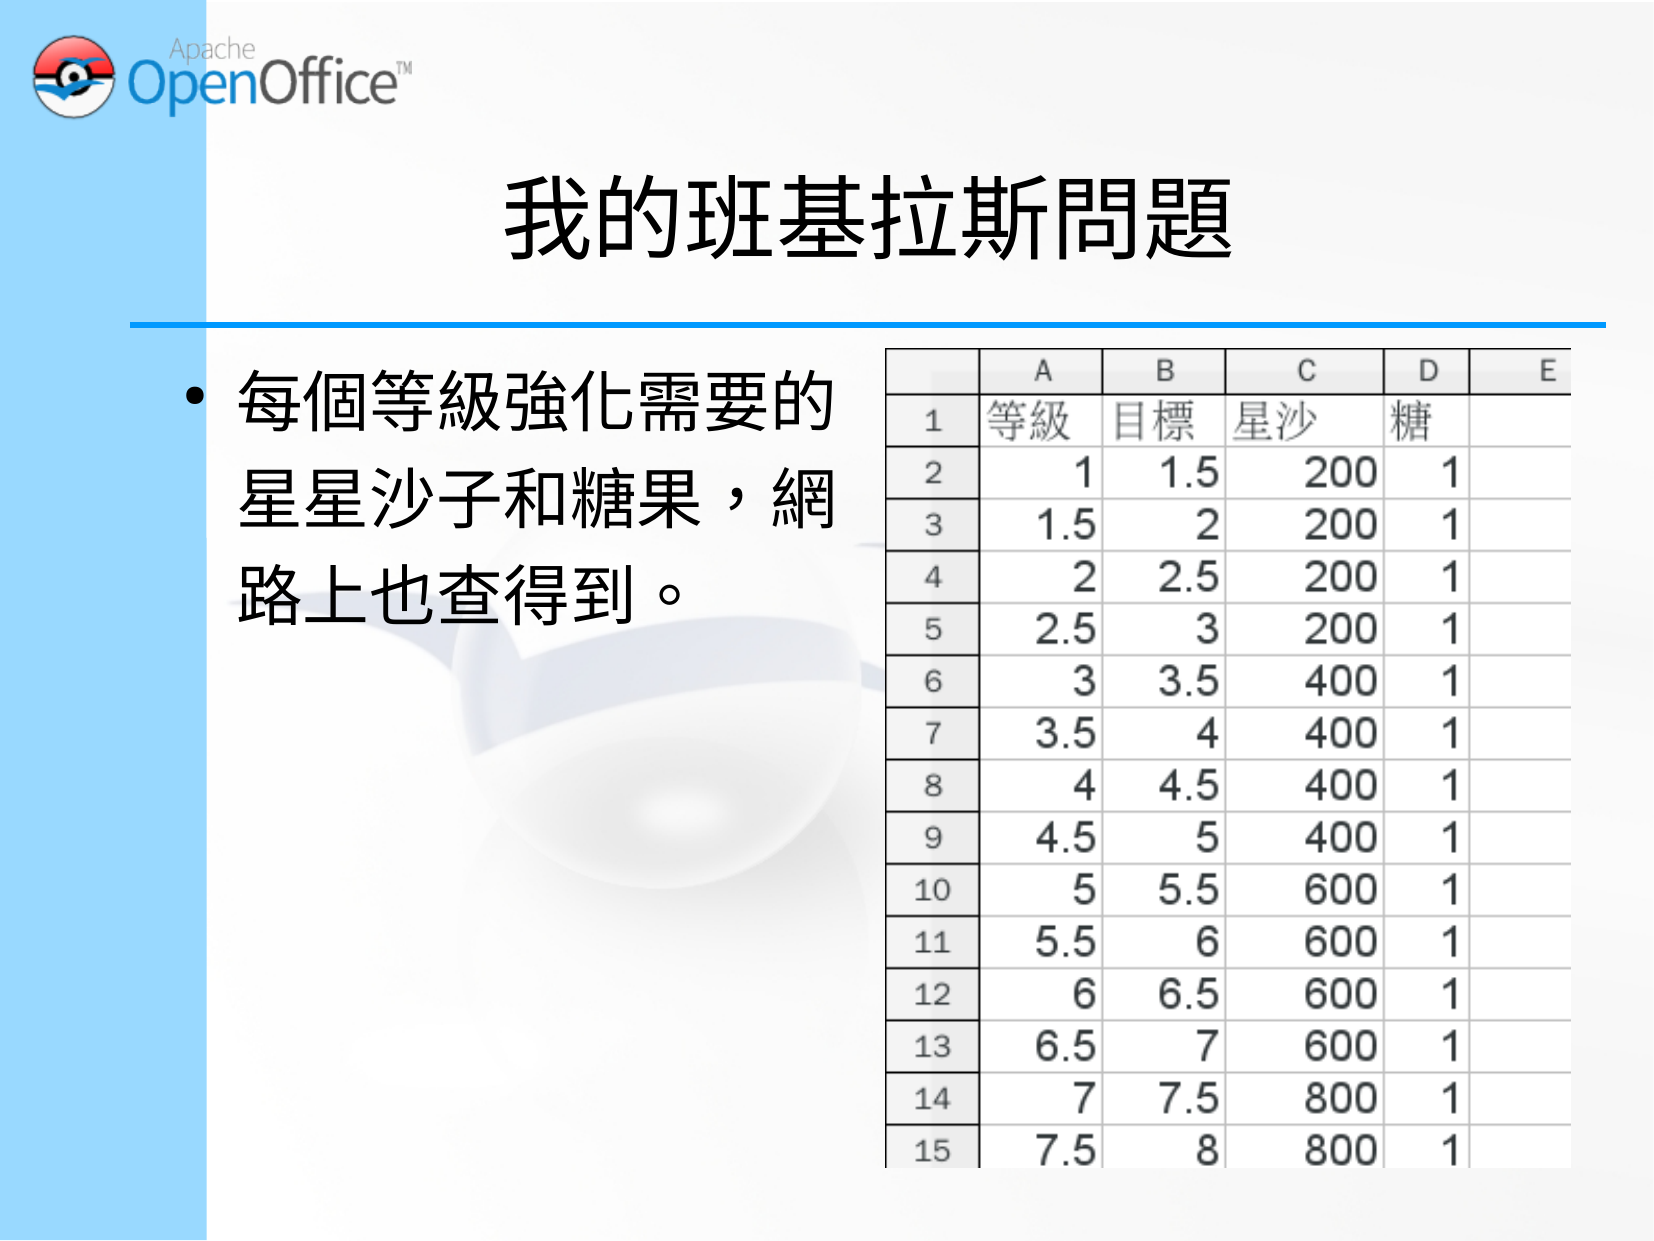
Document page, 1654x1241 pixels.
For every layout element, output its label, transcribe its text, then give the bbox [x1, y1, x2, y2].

list 每個等級強化需要的星星沙子和糖果，網路上也查得到。 [165, 349, 852, 1168]
title 我的班基拉斯問題 [165, 108, 1571, 316]
picture [31, 2, 1654, 1241]
